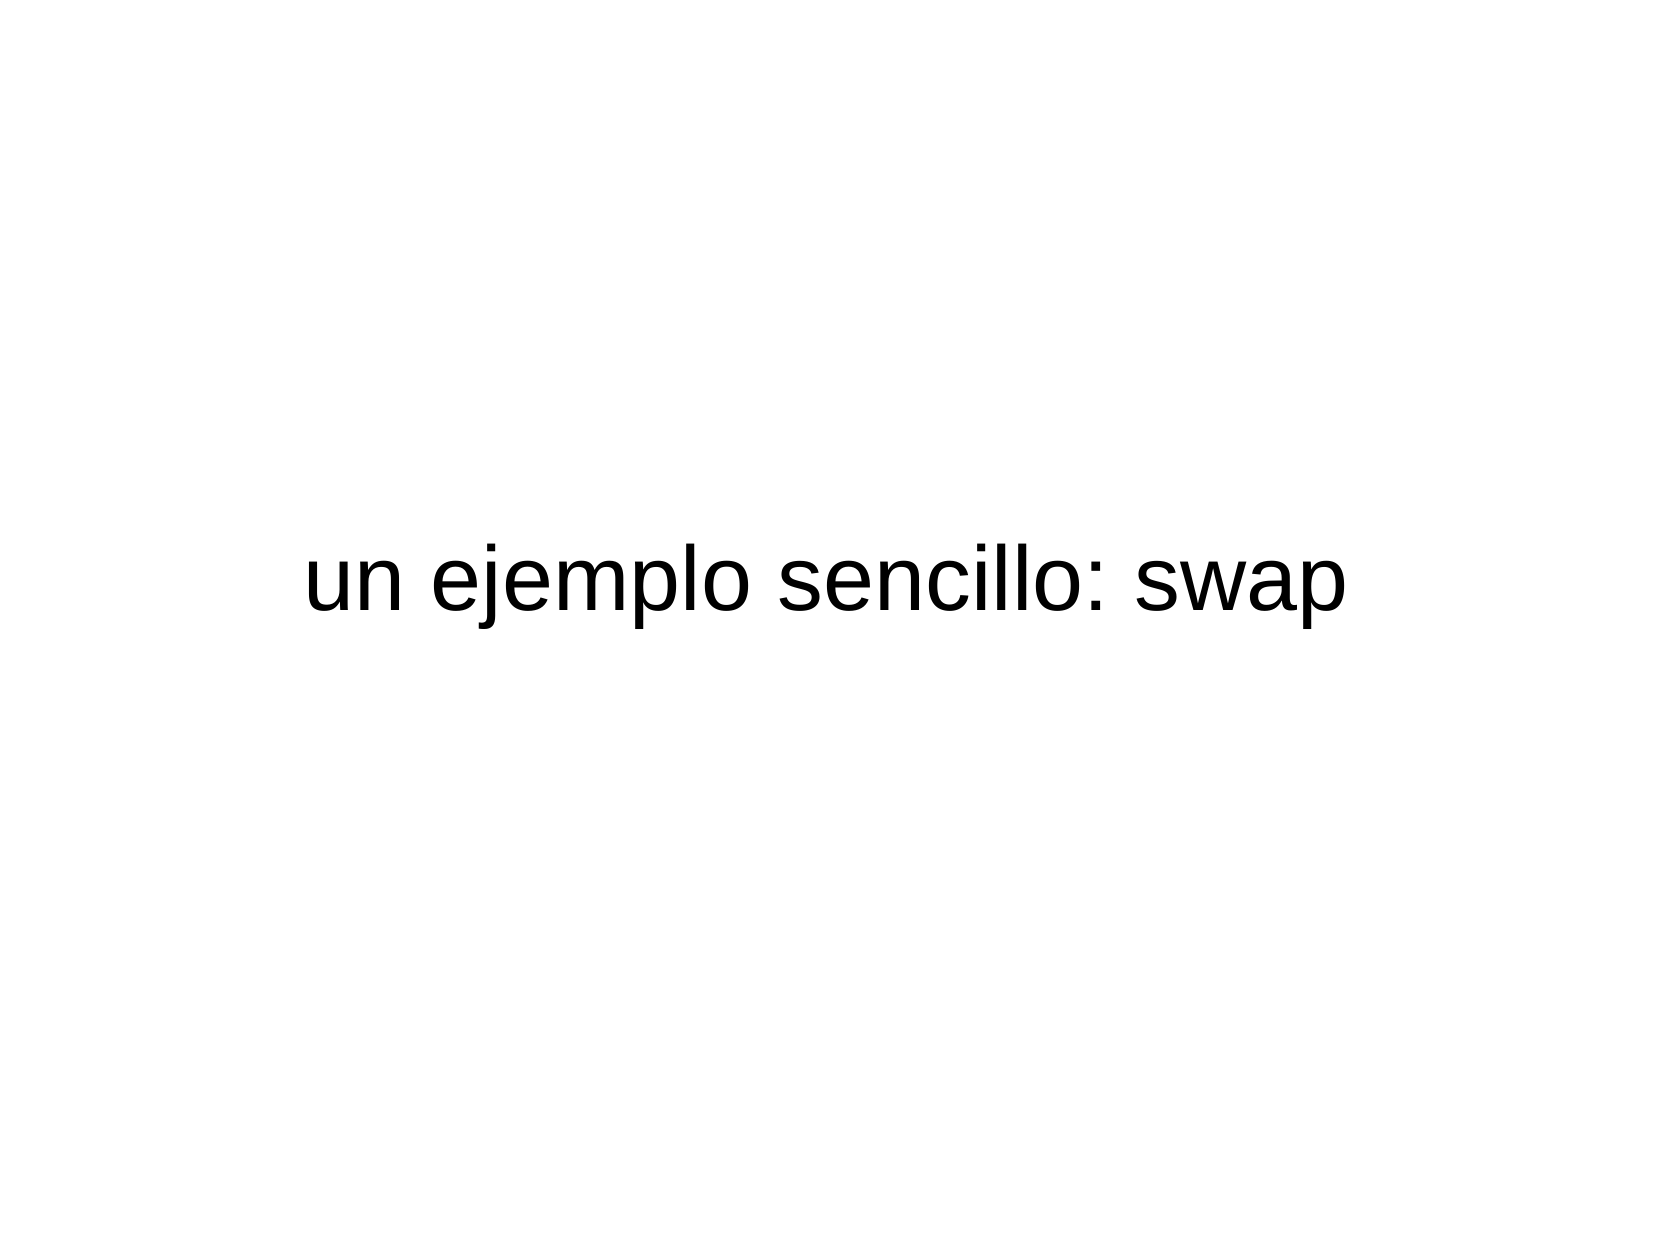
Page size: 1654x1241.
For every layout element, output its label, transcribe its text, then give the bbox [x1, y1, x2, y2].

subtitle un ejemplo sencillo: swap [82, 49, 1571, 1109]
